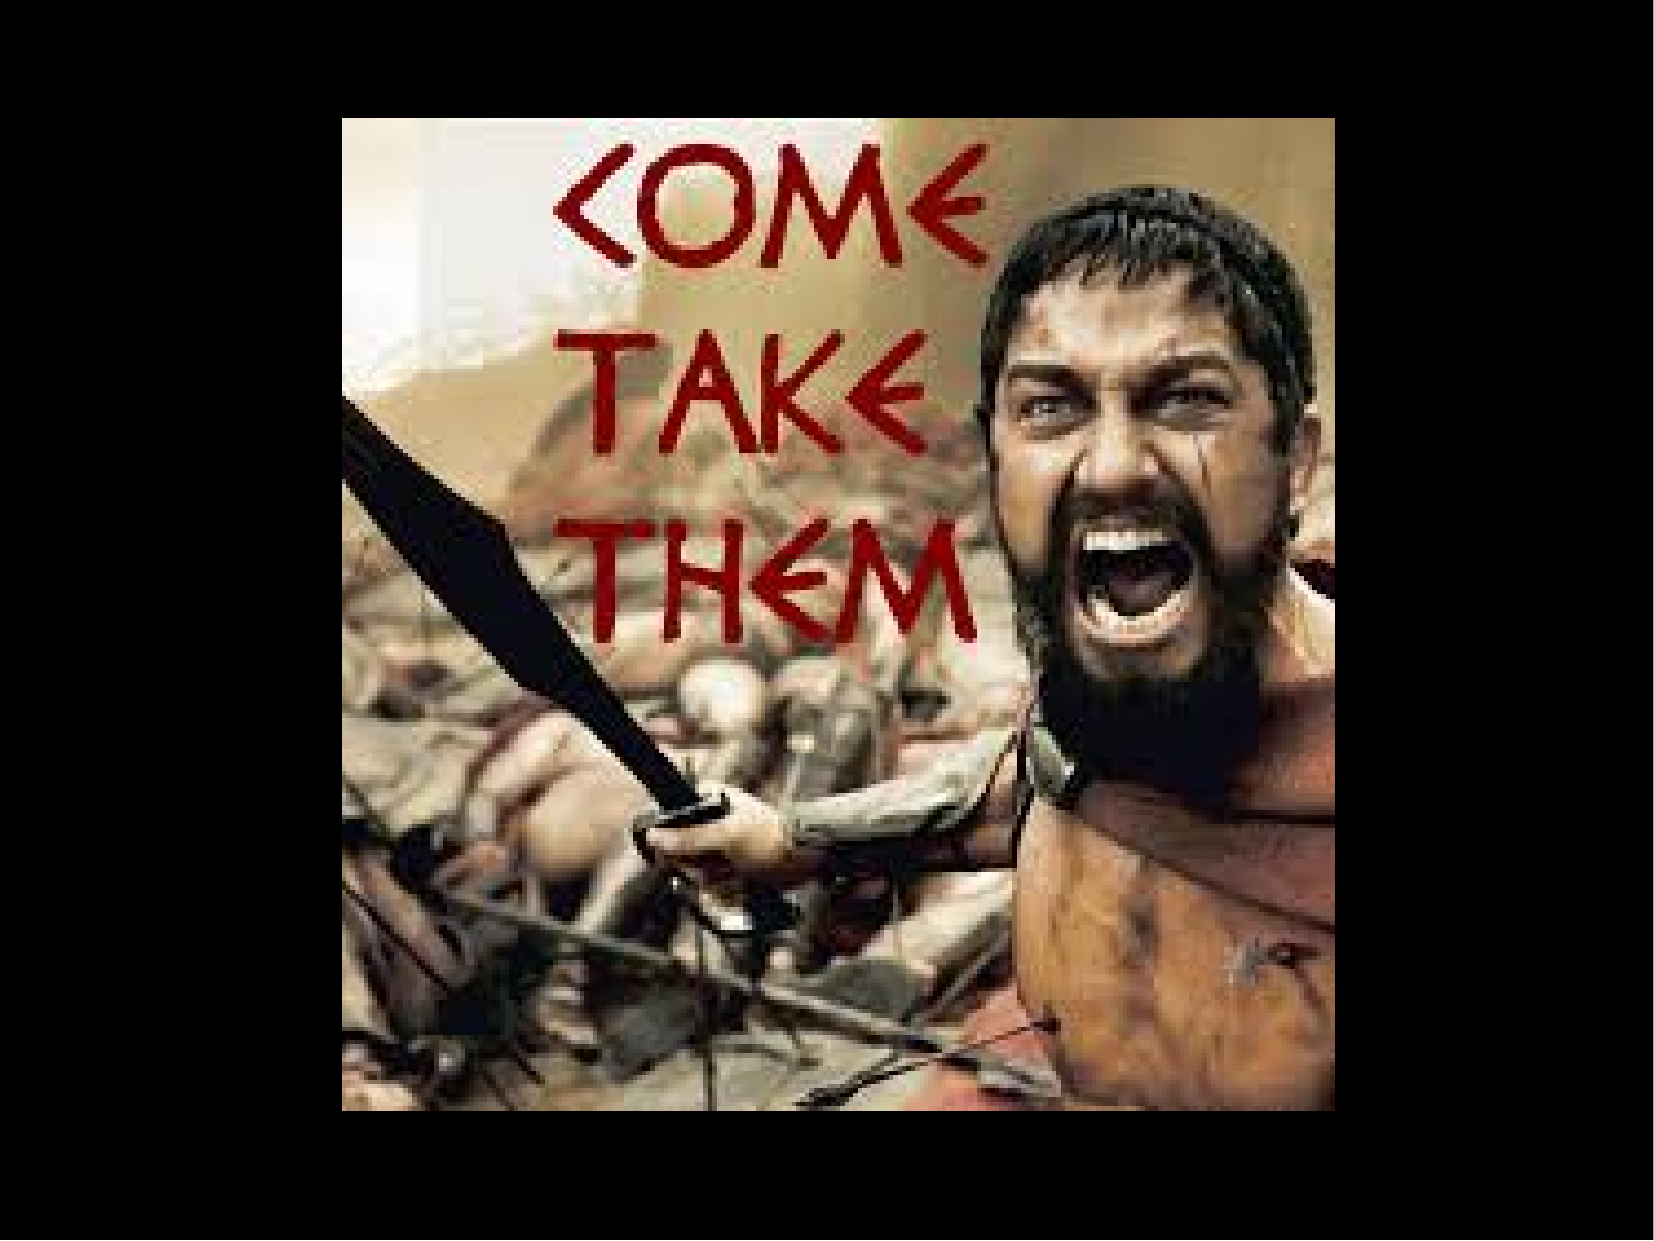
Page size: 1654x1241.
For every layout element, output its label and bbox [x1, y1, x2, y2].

picture [342, 118, 1335, 1111]
